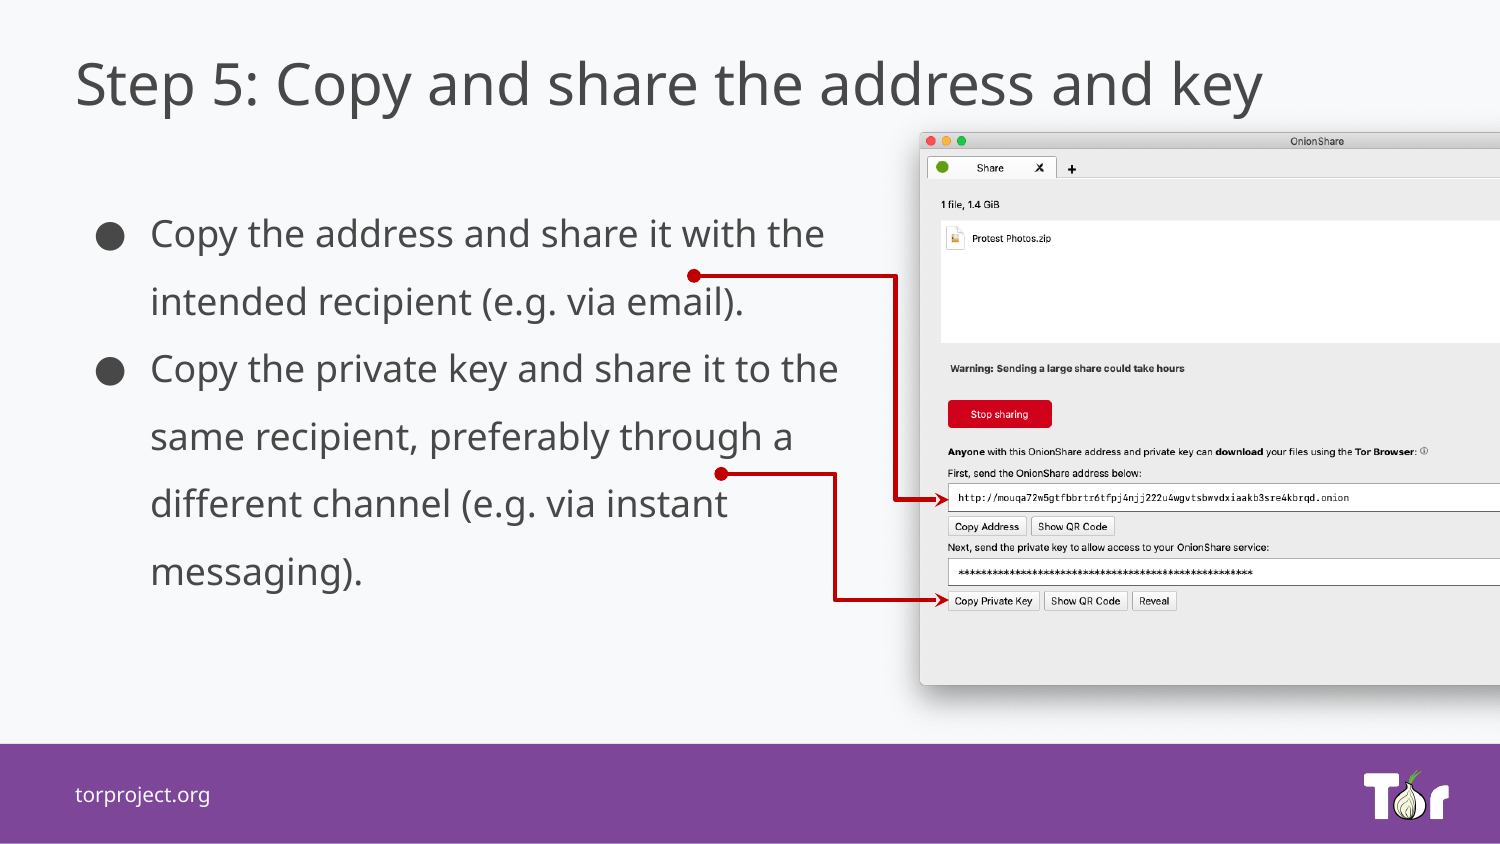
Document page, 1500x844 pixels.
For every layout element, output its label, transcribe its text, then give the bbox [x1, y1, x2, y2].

picture [877, 103, 1500, 741]
picture [1364, 768, 1449, 820]
title Step 5: Copy and share the address and key [75, 46, 1436, 141]
list Copy the address and share it with the intended recipient (e.g. via email). Copy the private key and share it to the same recipient, preferably through a different channel (e.g. via instant messaging). [75, 187, 859, 713]
